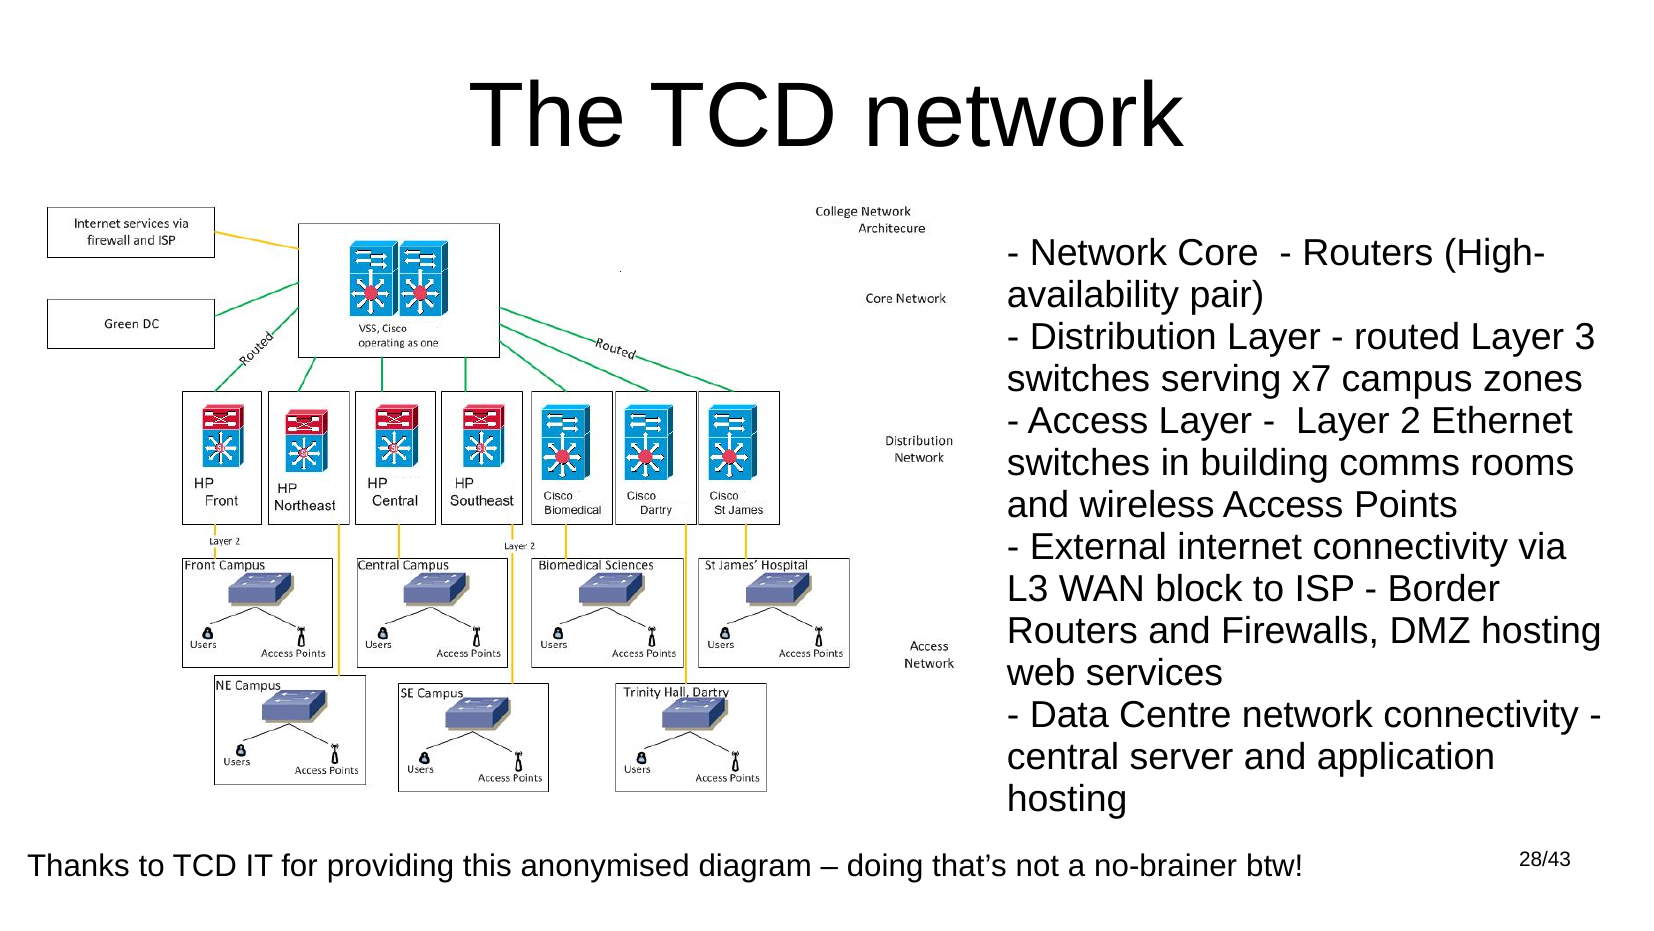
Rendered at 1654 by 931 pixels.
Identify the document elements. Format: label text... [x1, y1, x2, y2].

picture [47, 200, 956, 792]
text_box Thanks to TCD IT for providing this anonymised diagram – doing that’s not a no-brainer btw! [12, 840, 1321, 891]
text_box - Network Core - Routers (High-availability pair) - Distribution Layer - routed Layer 3 switches serving x7 campus zones - Access Layer - Layer 2 Ethernet switches in building comms rooms and wireless Access Points - External internet connectivity via L3 WAN block to ISP - Border Routers and Firewalls, DMZ hosting web services - Data Centre network connectivity - central server and application hosting [992, 224, 1619, 923]
title The TCD network [82, 37, 1571, 193]
